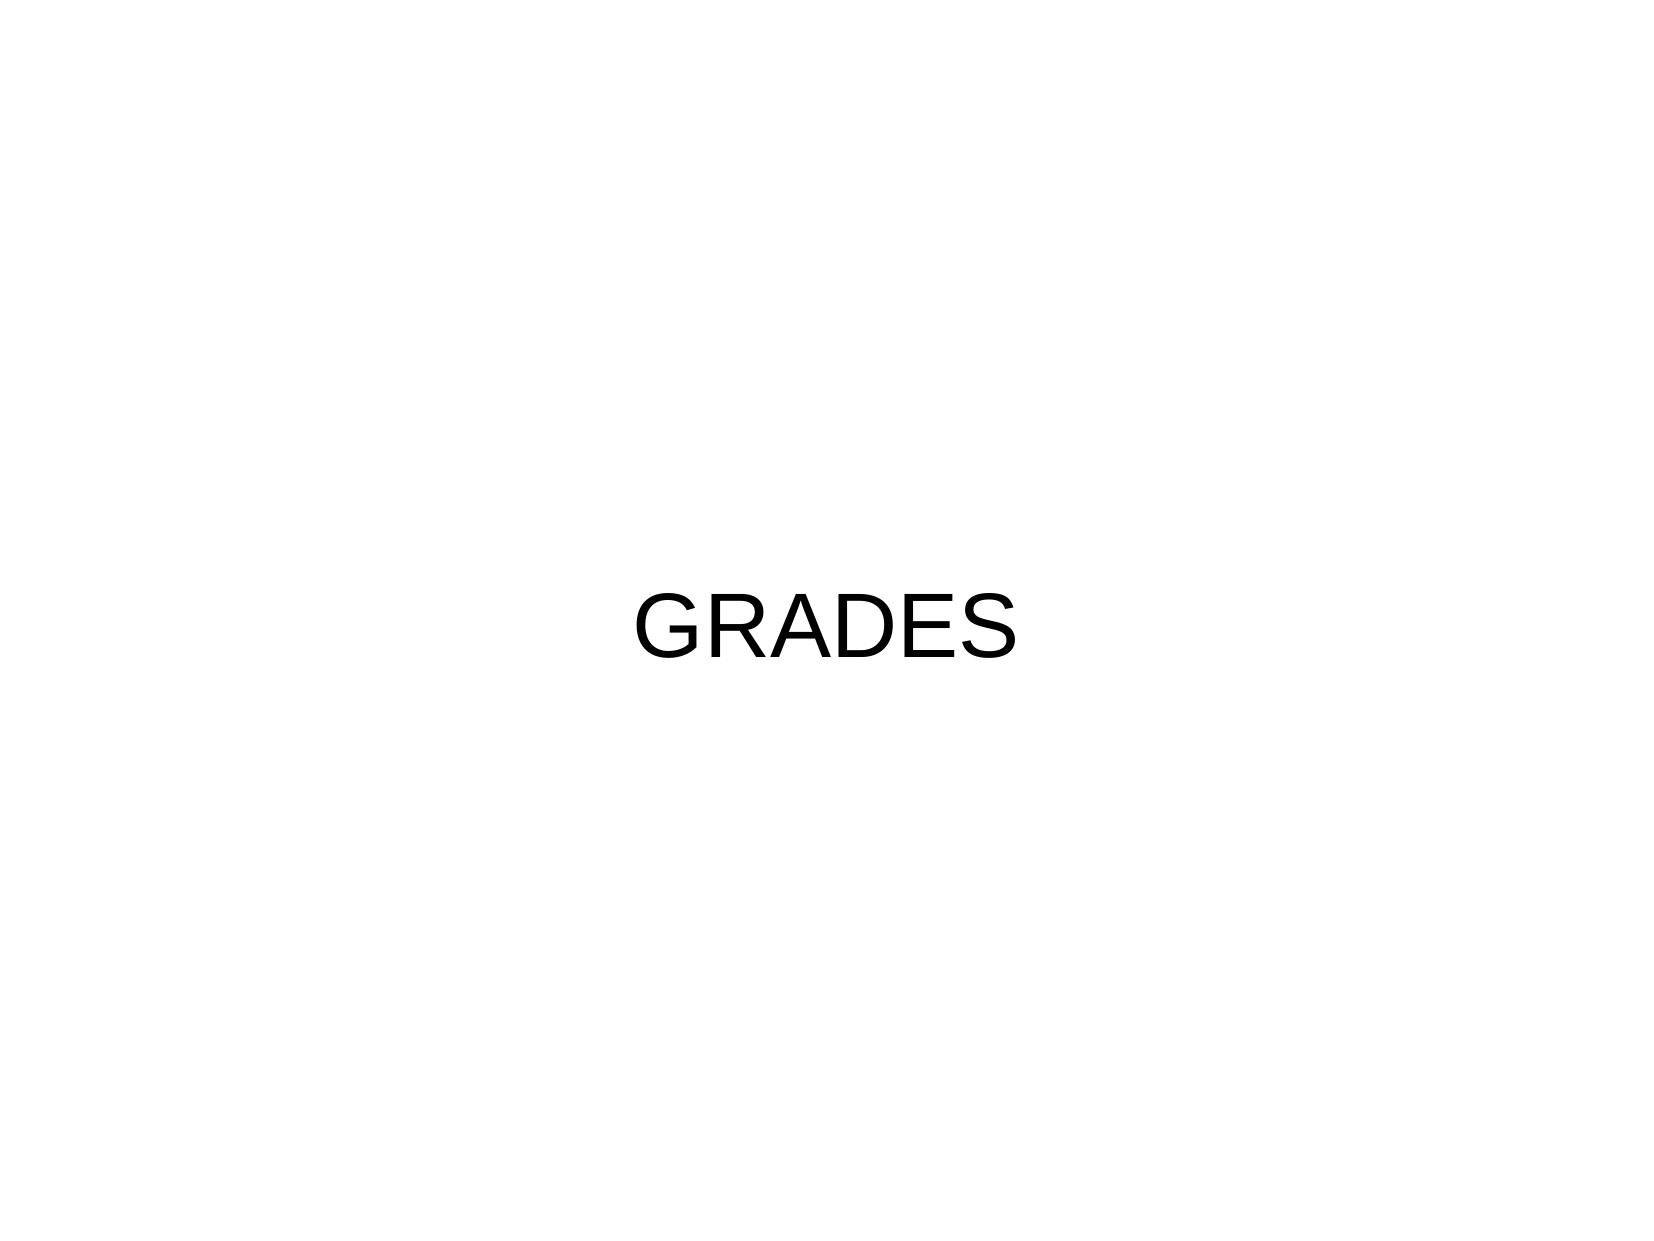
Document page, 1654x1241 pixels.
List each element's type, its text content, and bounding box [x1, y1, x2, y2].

title GRADES [82, 521, 1571, 729]
